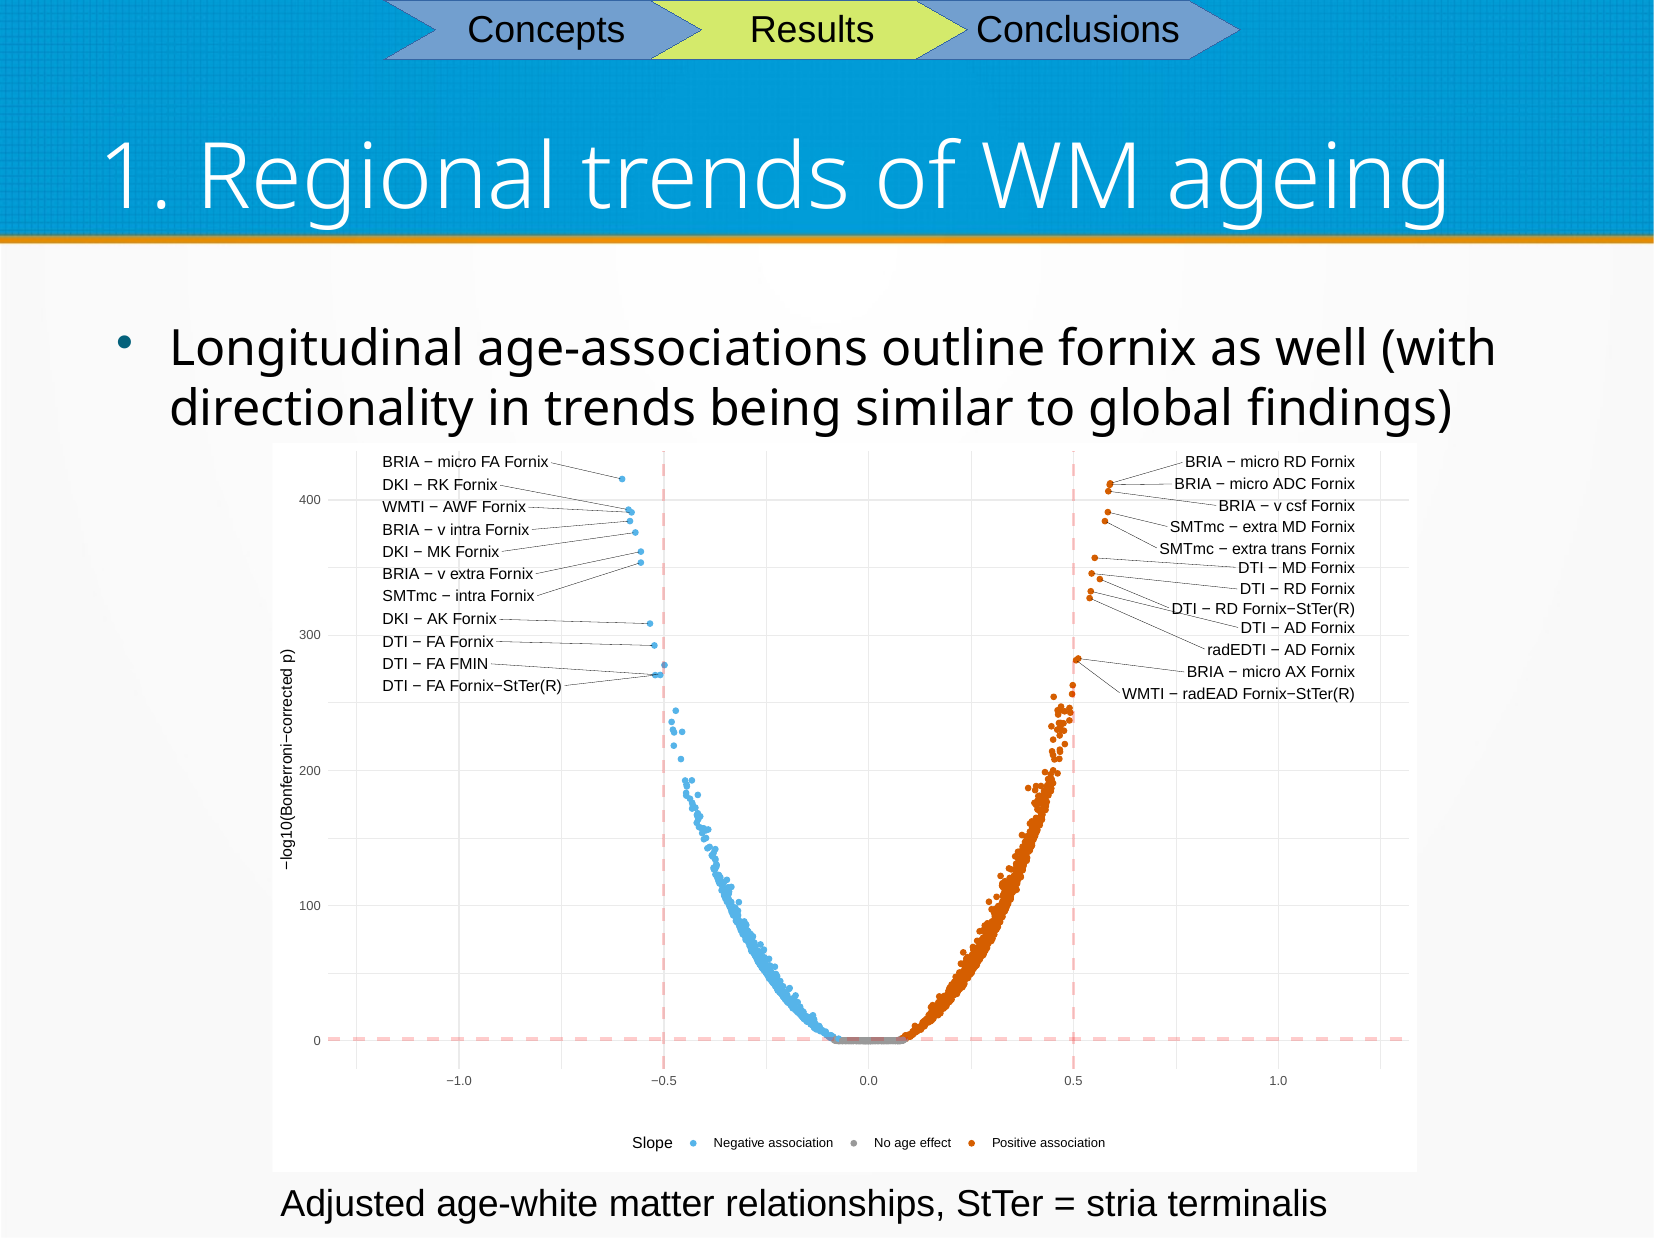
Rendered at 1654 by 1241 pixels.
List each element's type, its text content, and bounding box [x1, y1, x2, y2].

text_box Adjusted age-white matter relationships, StTer = stria terminalis [265, 1171, 1410, 1241]
list Longitudinal age-associations outline fornix as well (with directionality in trends being similar to global findings) [98, 315, 1625, 621]
picture [0, 233, 1654, 1241]
title 1. Regional trends of WM ageing [98, 19, 1654, 227]
text_box Results [649, 0, 966, 60]
text_box Concepts [383, 0, 700, 60]
text_box Conclusions [915, 0, 1241, 60]
